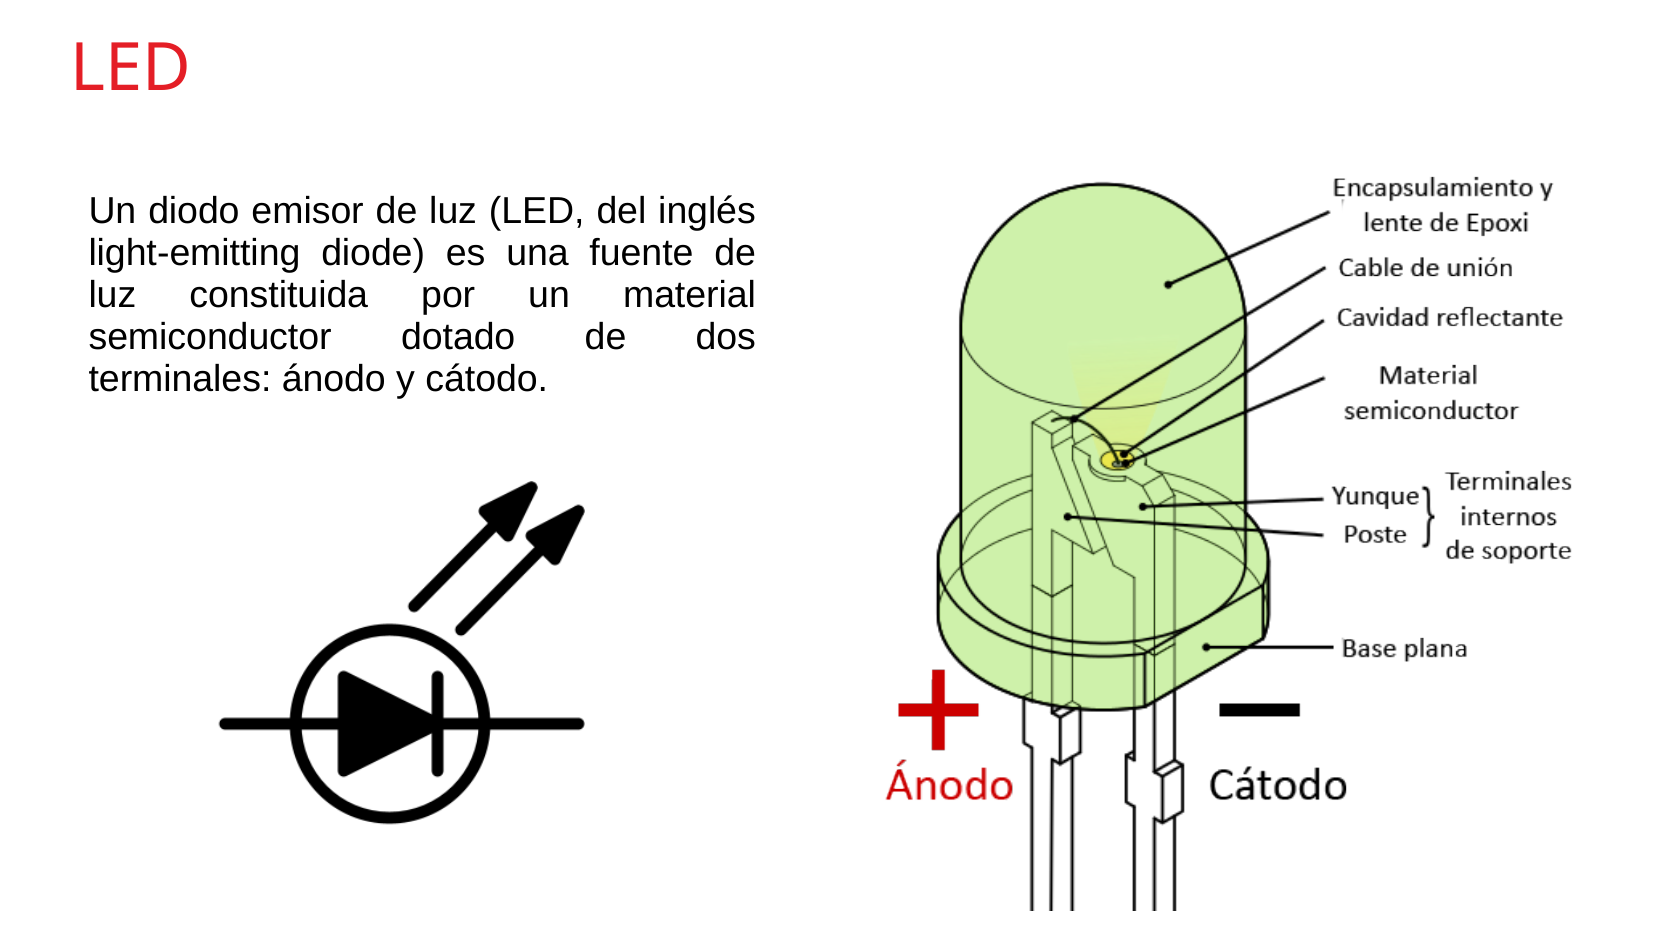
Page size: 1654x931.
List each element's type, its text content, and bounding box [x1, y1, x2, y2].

picture [200, 614, 646, 842]
text_box Un diodo emisor de luz (LED, del inglés light-emitting diode) es una fuente de luz constituida por un material semiconductor dotado de dos terminales: ánodo y cátodo. [73, 181, 773, 614]
picture [884, 108, 1607, 911]
title LED [70, 11, 1347, 118]
